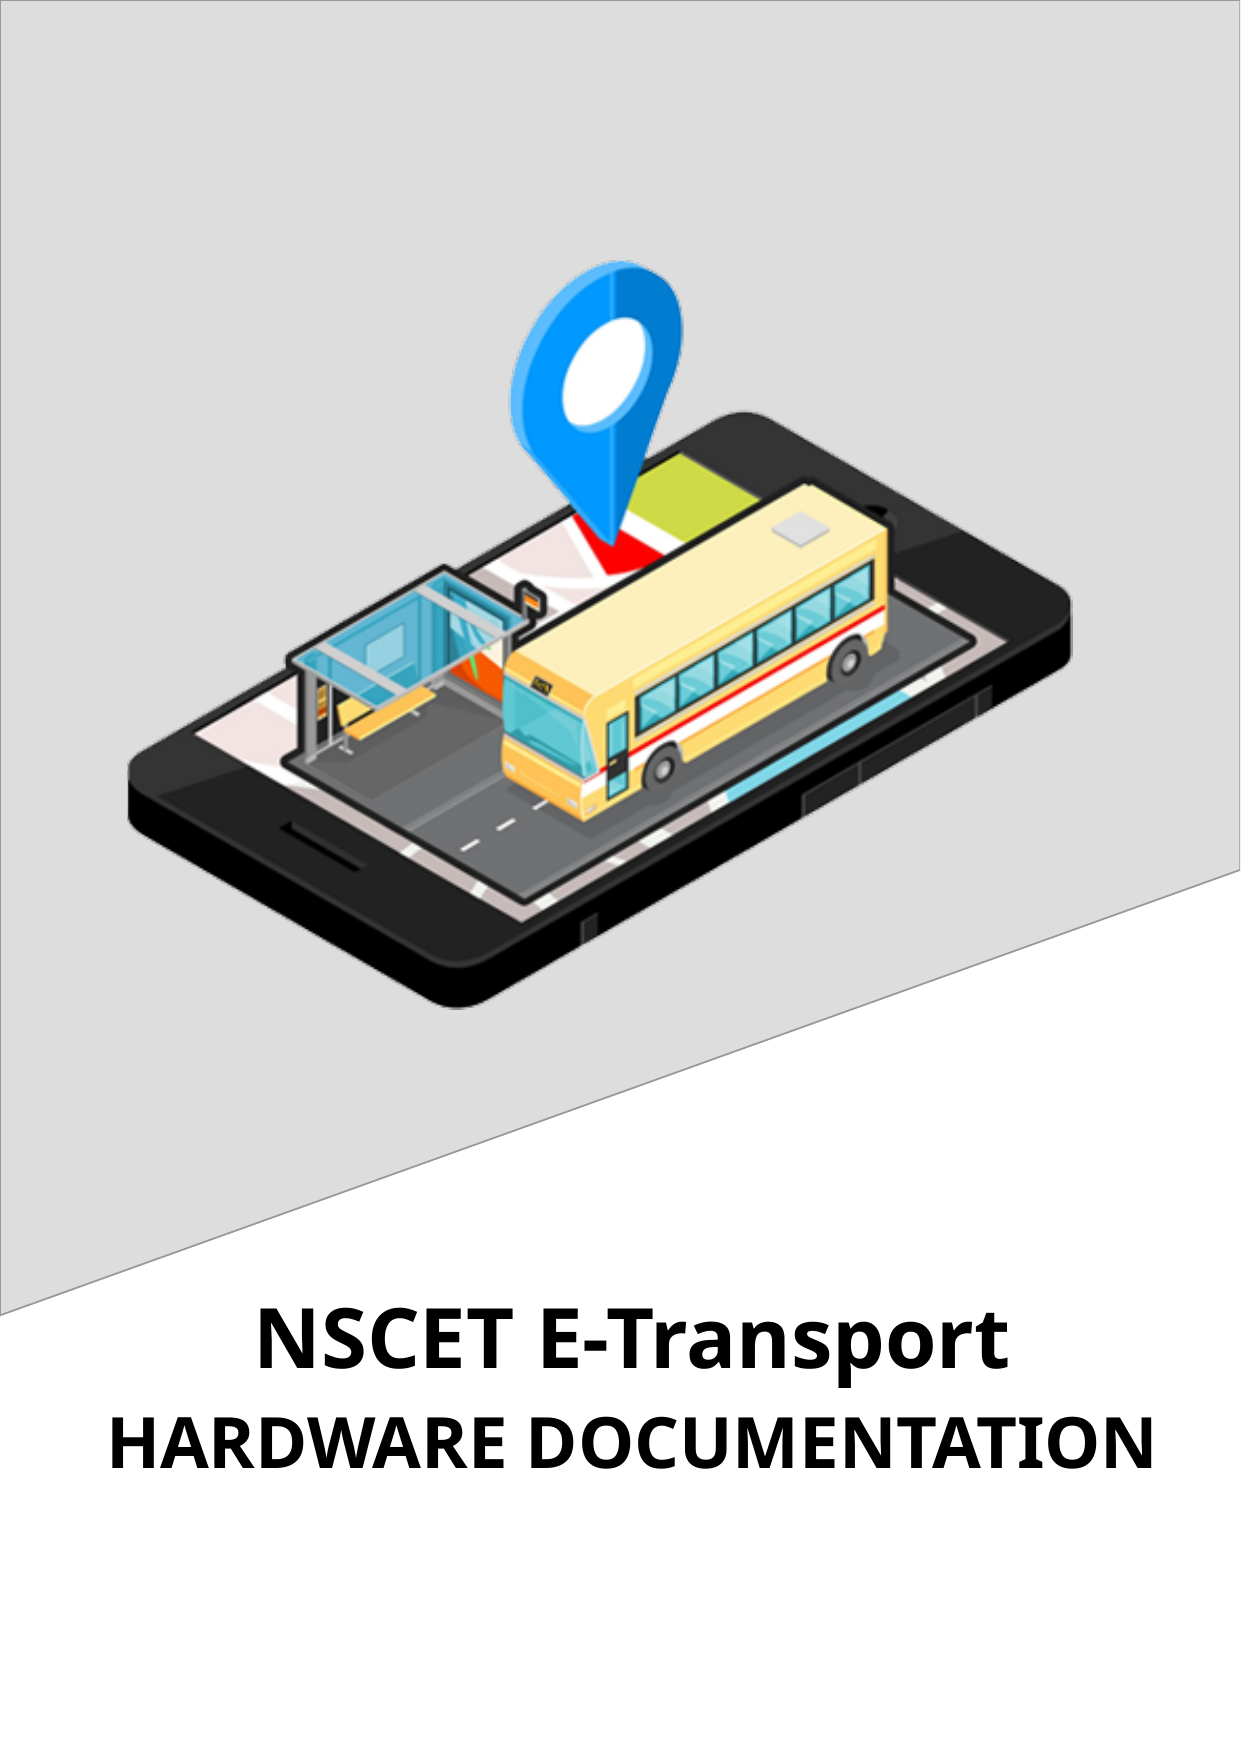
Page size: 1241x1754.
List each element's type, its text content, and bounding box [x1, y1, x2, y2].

picture [124, 257, 1073, 1010]
text_box NSCET E-Transport HARDWARE DOCUMENTATION [78, 1272, 1187, 1577]
